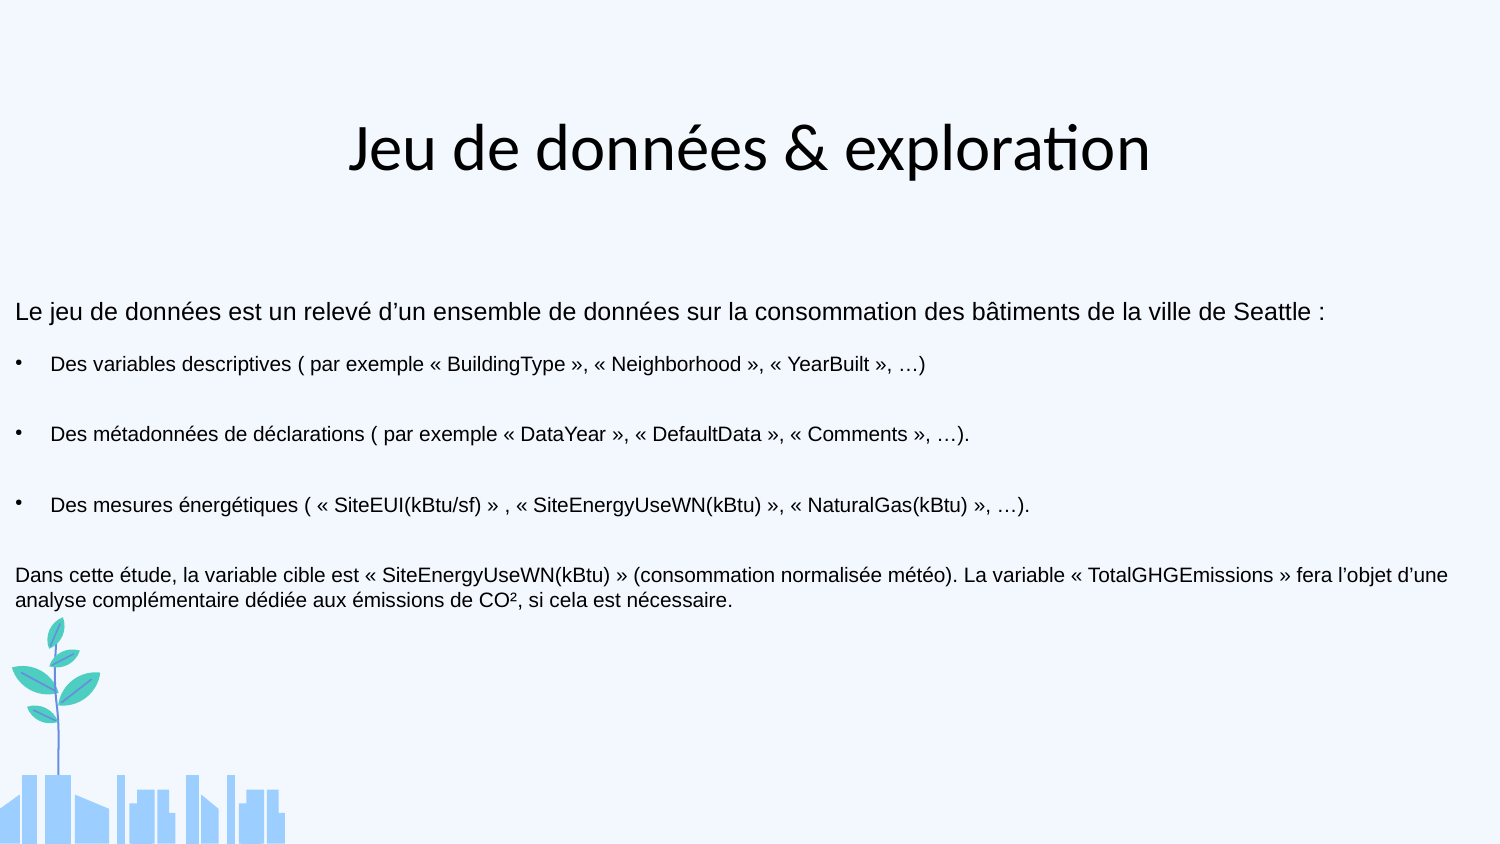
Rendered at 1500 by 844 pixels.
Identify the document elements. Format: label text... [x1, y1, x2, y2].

title Jeu de données & exploration [118, 88, 1382, 183]
subtitle Le jeu de données est un relevé d’un ensemble de données sur la consommation des bâtiments de la ville de Seattle : Des variables descriptives ( par exemple « BuildingType », « Neighborhood », « YearBuilt », …) Des métadonnées de déclarations ( par exemple « DataYear », « DefaultData », « Comments », …). Des mesures énergétiques ( « SiteEUI(kBtu/sf) » , « SiteEnergyUseWN(kBtu) », « NaturalGas(kBtu) », …). Dans cette étude, la variable cible est « SiteEnergyUseWN(kBtu) » (consommation normalisée météo). La variable « TotalGHGEmissions » fera l’objet d’une analyse complémentaire dédiée aux émissions de CO², si cela est nécessaire. [0, 280, 1500, 591]
